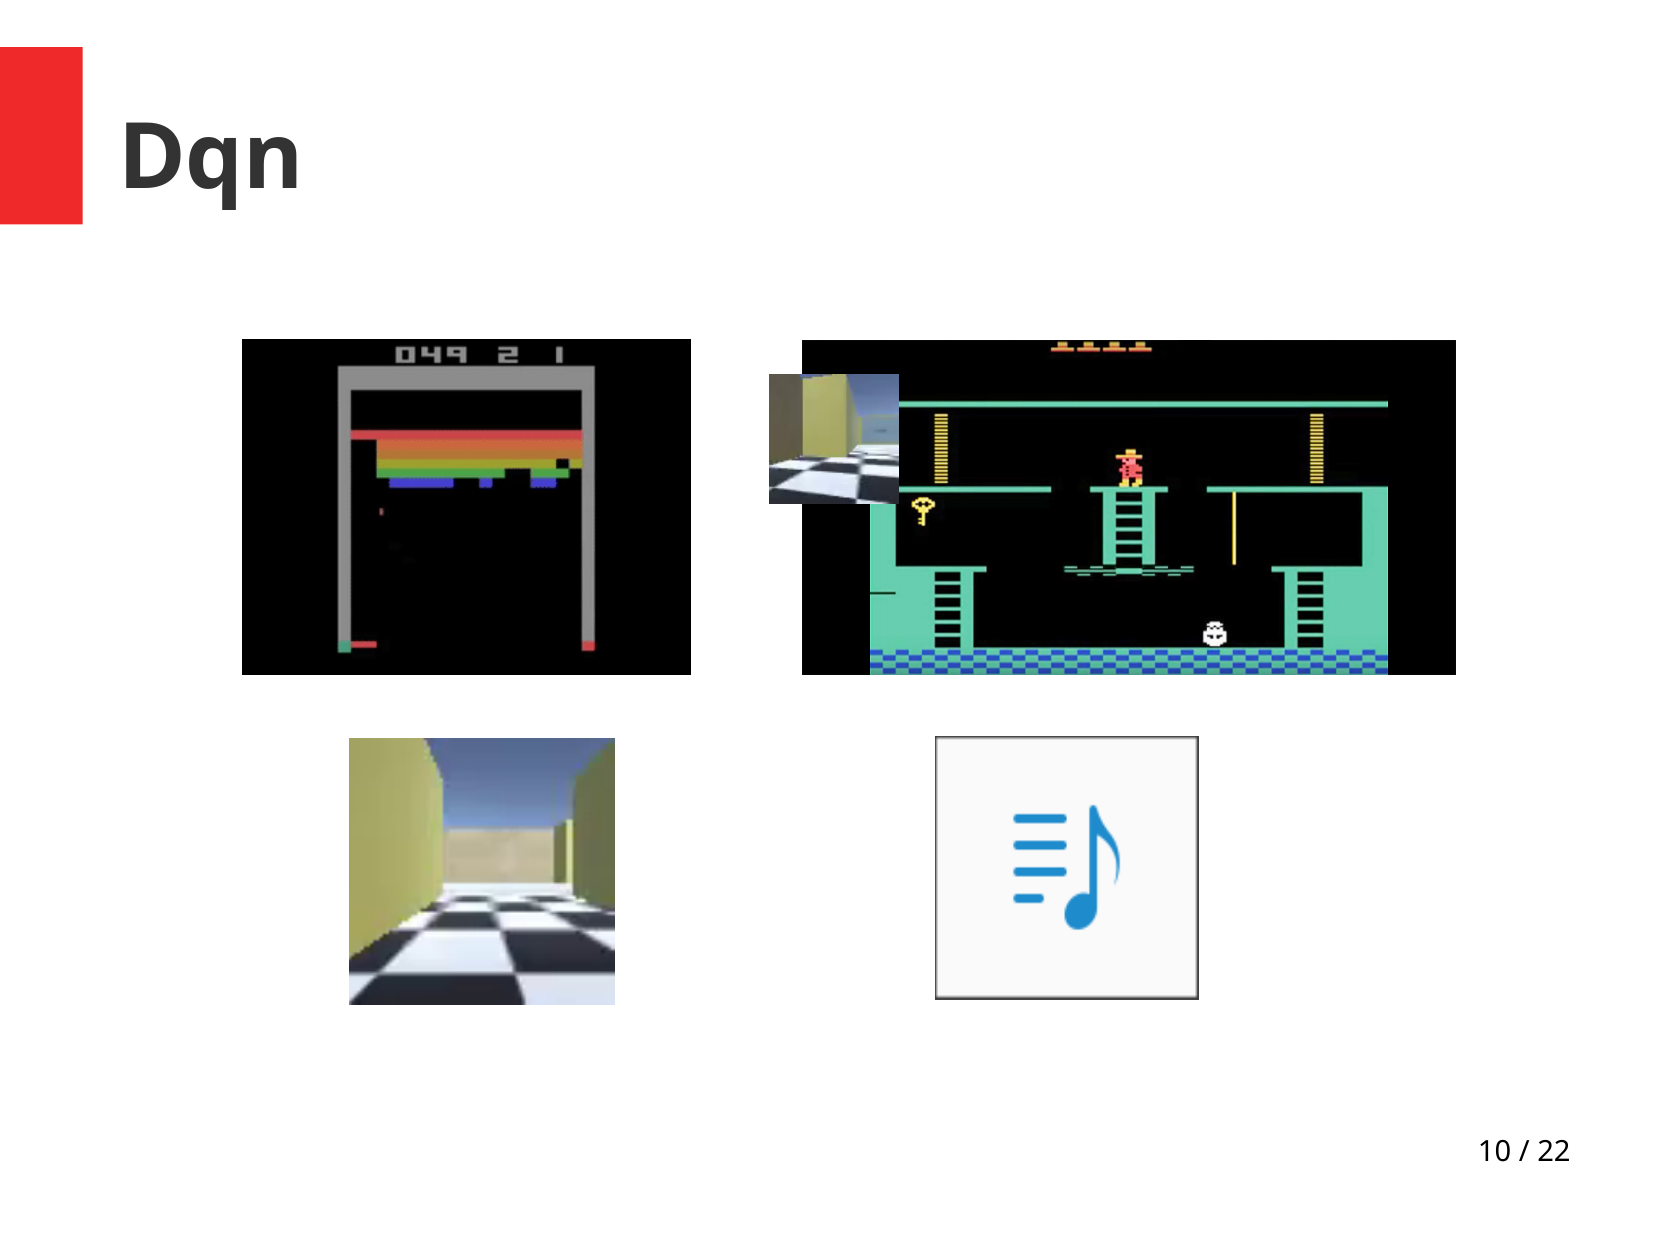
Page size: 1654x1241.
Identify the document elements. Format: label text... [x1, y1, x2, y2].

picture [802, 340, 1456, 676]
text_box [933, 735, 1201, 1002]
picture [242, 339, 691, 676]
title Dqn [118, 49, 1571, 257]
text_box [348, 738, 616, 1006]
text_box [768, 373, 900, 505]
